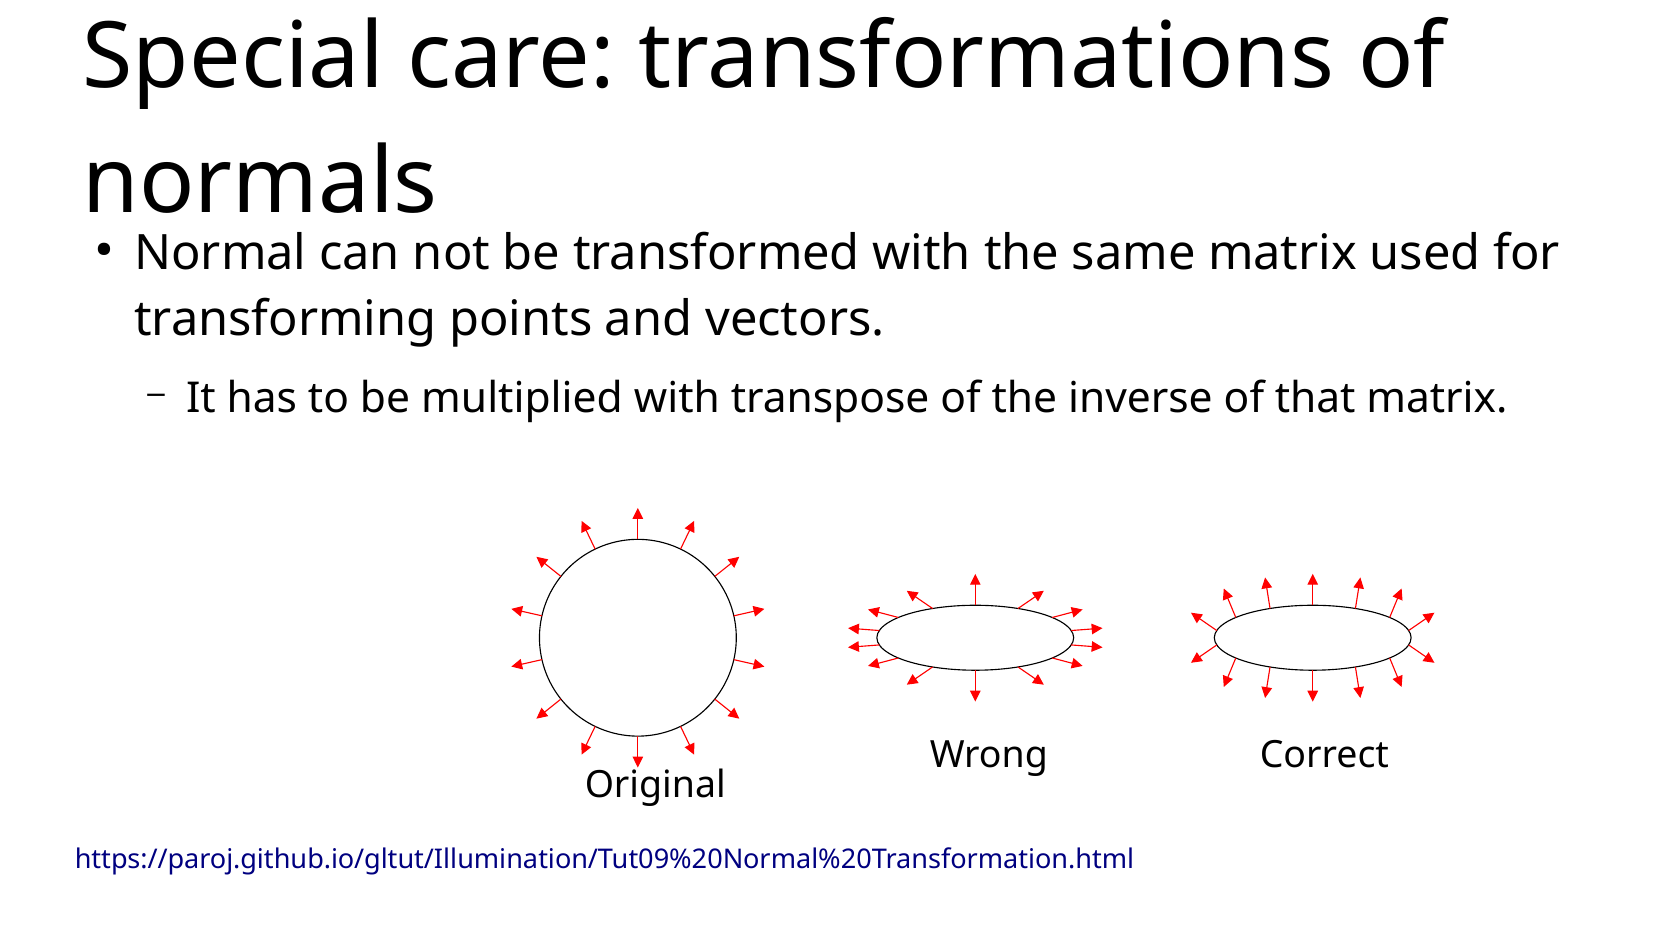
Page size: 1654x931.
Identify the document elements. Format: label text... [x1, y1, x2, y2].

text_box Correct [1245, 720, 1441, 782]
text_box Wrong [915, 720, 1111, 782]
list Normal can not be transformed with the same matrix used for transforming points and vectors. It has to be multiplied with transpose of the inverse of that matrix. [82, 217, 1571, 466]
text_box https://paroj.github.io/gltut/Illumination/Tut09%20Normal%20Transformation.html [60, 832, 1425, 890]
text_box Original [570, 750, 766, 812]
picture [496, 496, 1456, 781]
title Special care: transformations of normals [82, 37, 1571, 193]
